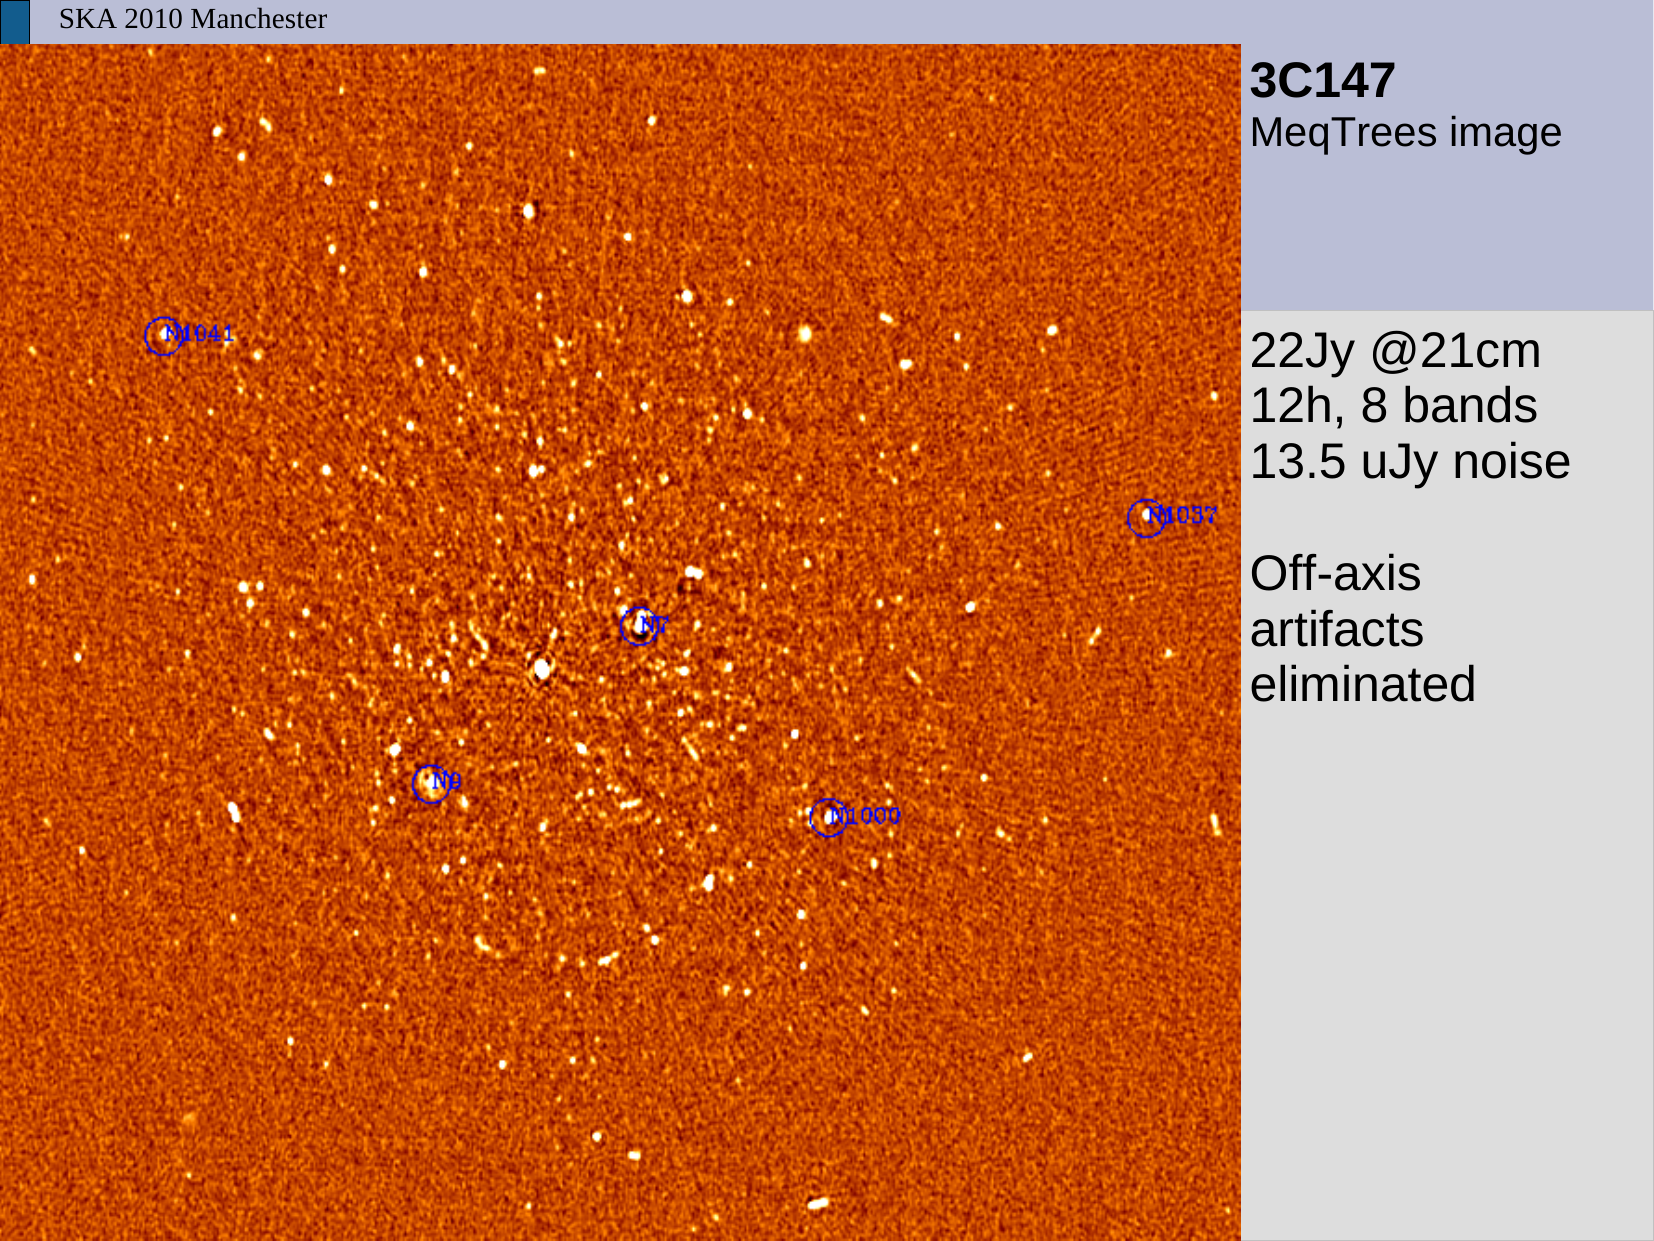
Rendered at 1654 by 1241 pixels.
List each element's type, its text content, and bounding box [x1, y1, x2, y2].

list 3C147 MeqTrees image 22Jy @21cm 12h, 8 bands 13.5 uJy noise Off-axis artifacts eliminated [1249, 52, 1625, 1123]
picture [0, 44, 1241, 1241]
